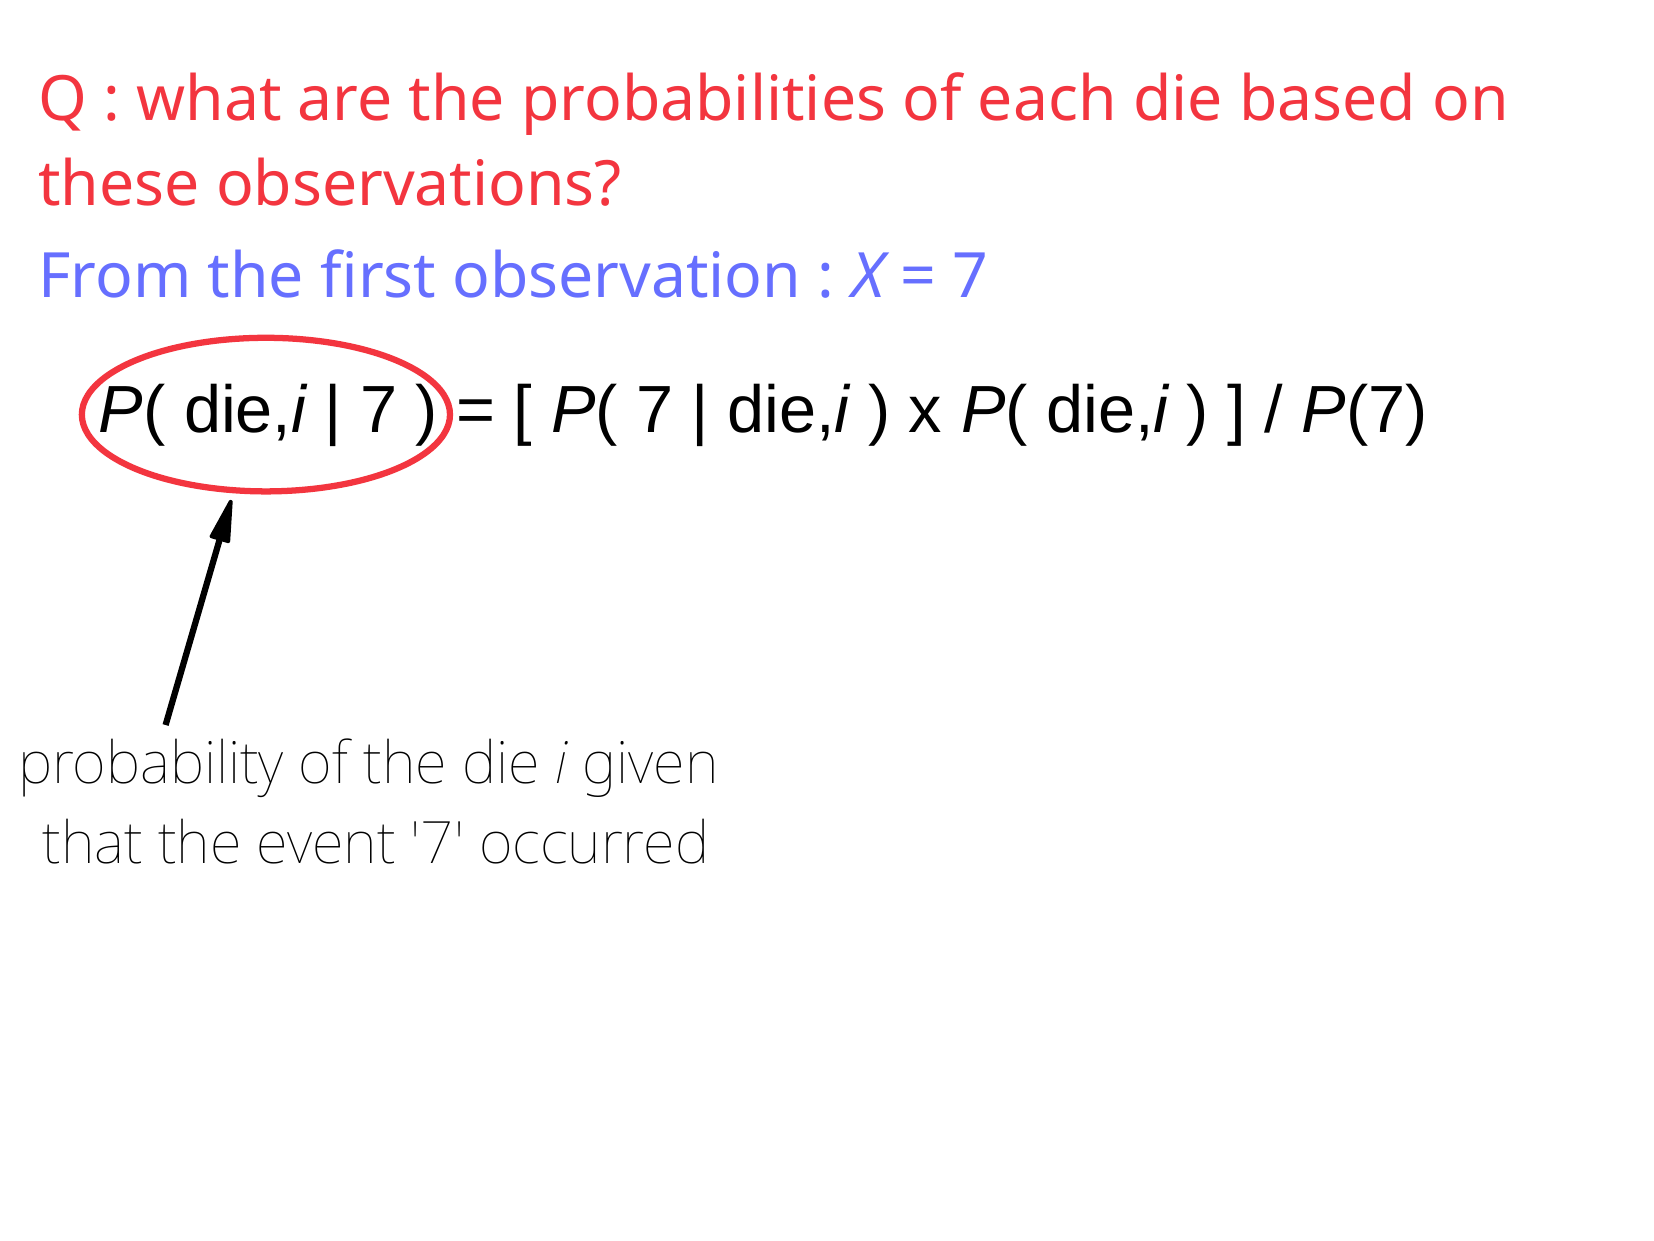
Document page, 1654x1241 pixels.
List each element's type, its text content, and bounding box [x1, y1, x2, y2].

text_box probability of the die i given that the event '7' occurred [3, 714, 788, 860]
text_box From the first observation : X = 7 [23, 223, 1647, 378]
text_box P( die,i | 7 ) = [ P( 7 | die,i ) x P( die,i ) ] / P(7) [430, 378, 1544, 455]
text_box Q : what are the probabilities of each die based on these observations? [23, 46, 1647, 201]
text_box P( die,i | 7 ) = [ P( 7 | die,i ) x P( die,i ) ] / P(7) [86, 378, 446, 455]
text_box From the first observation : X = 7 [111, 341, 421, 378]
